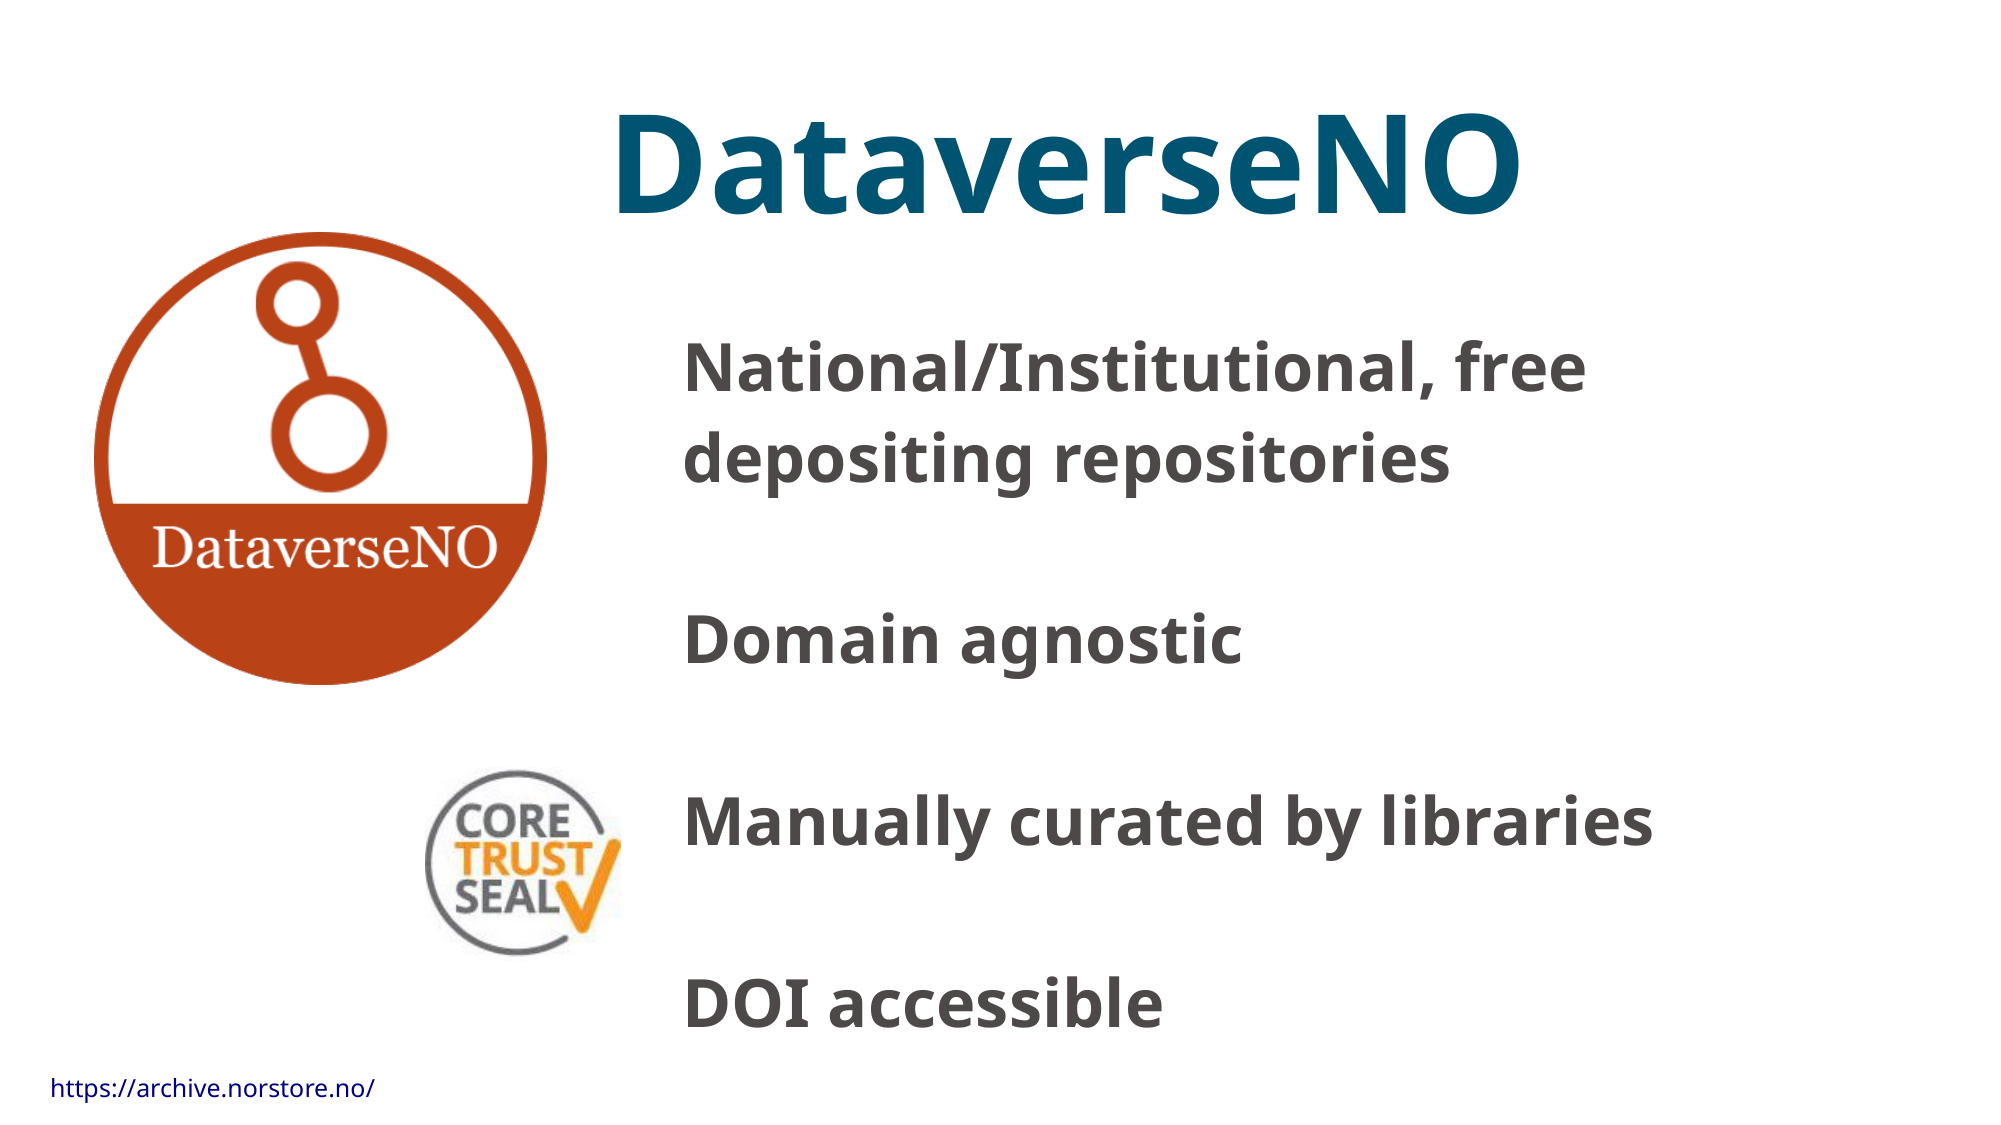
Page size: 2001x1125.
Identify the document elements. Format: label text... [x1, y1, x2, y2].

text_box National/Institutional, free depositing repositories Domain agnostic Manually curated by libraries DOI accessible 8Gb max/upload - contact support >50Gb [631, 312, 1973, 1125]
picture [425, 767, 621, 963]
text_box https://archive.norstore.no/ [35, 1063, 348, 1103]
text_box DataverseNO [592, 59, 1427, 212]
picture [94, 232, 547, 686]
